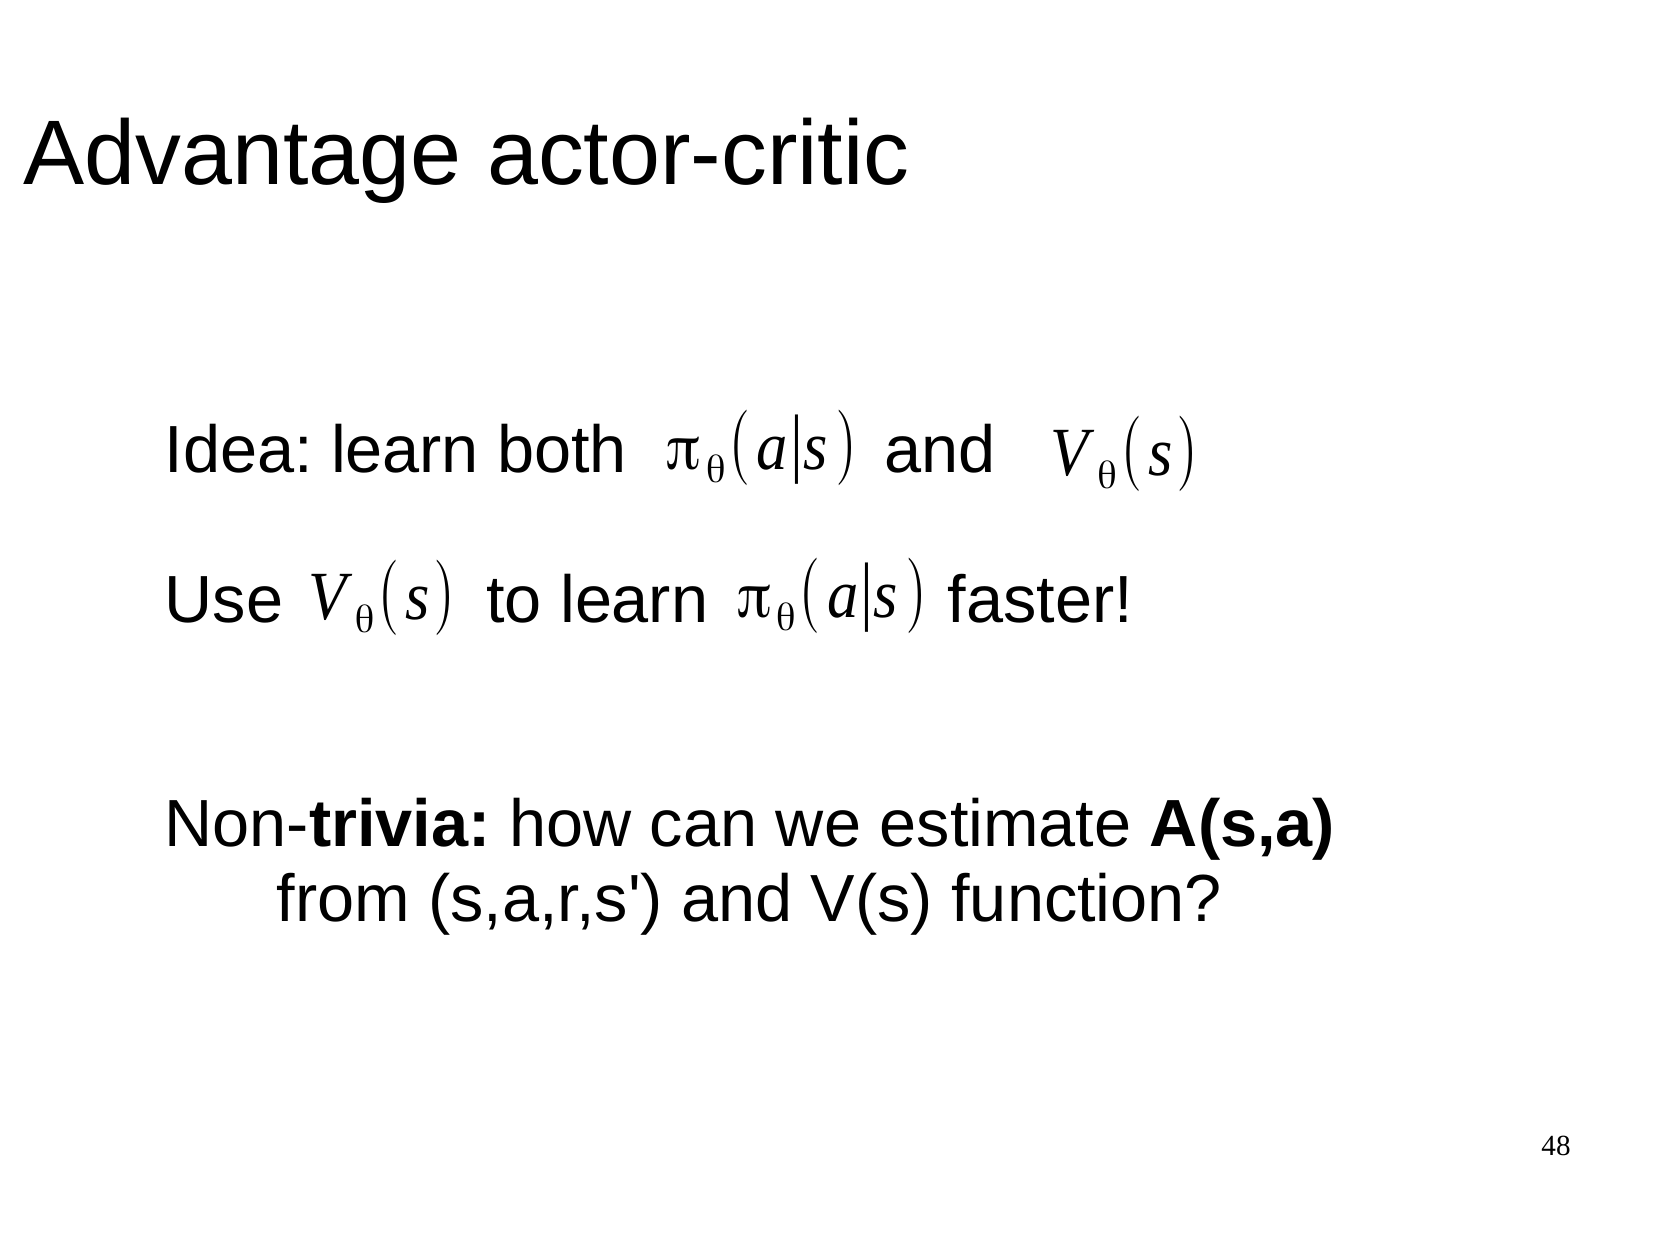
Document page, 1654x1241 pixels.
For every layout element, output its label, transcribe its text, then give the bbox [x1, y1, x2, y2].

chart [721, 552, 941, 636]
text_box Idea: learn both and Use to learn faster! Non-trivia: how can we estimate A(s,a) from (s,a,r,s') and V(s) function? [150, 405, 1546, 944]
title Advantage actor-critic [23, 49, 1512, 257]
chart [1035, 410, 1214, 494]
chart [651, 405, 871, 488]
chart [292, 555, 471, 639]
